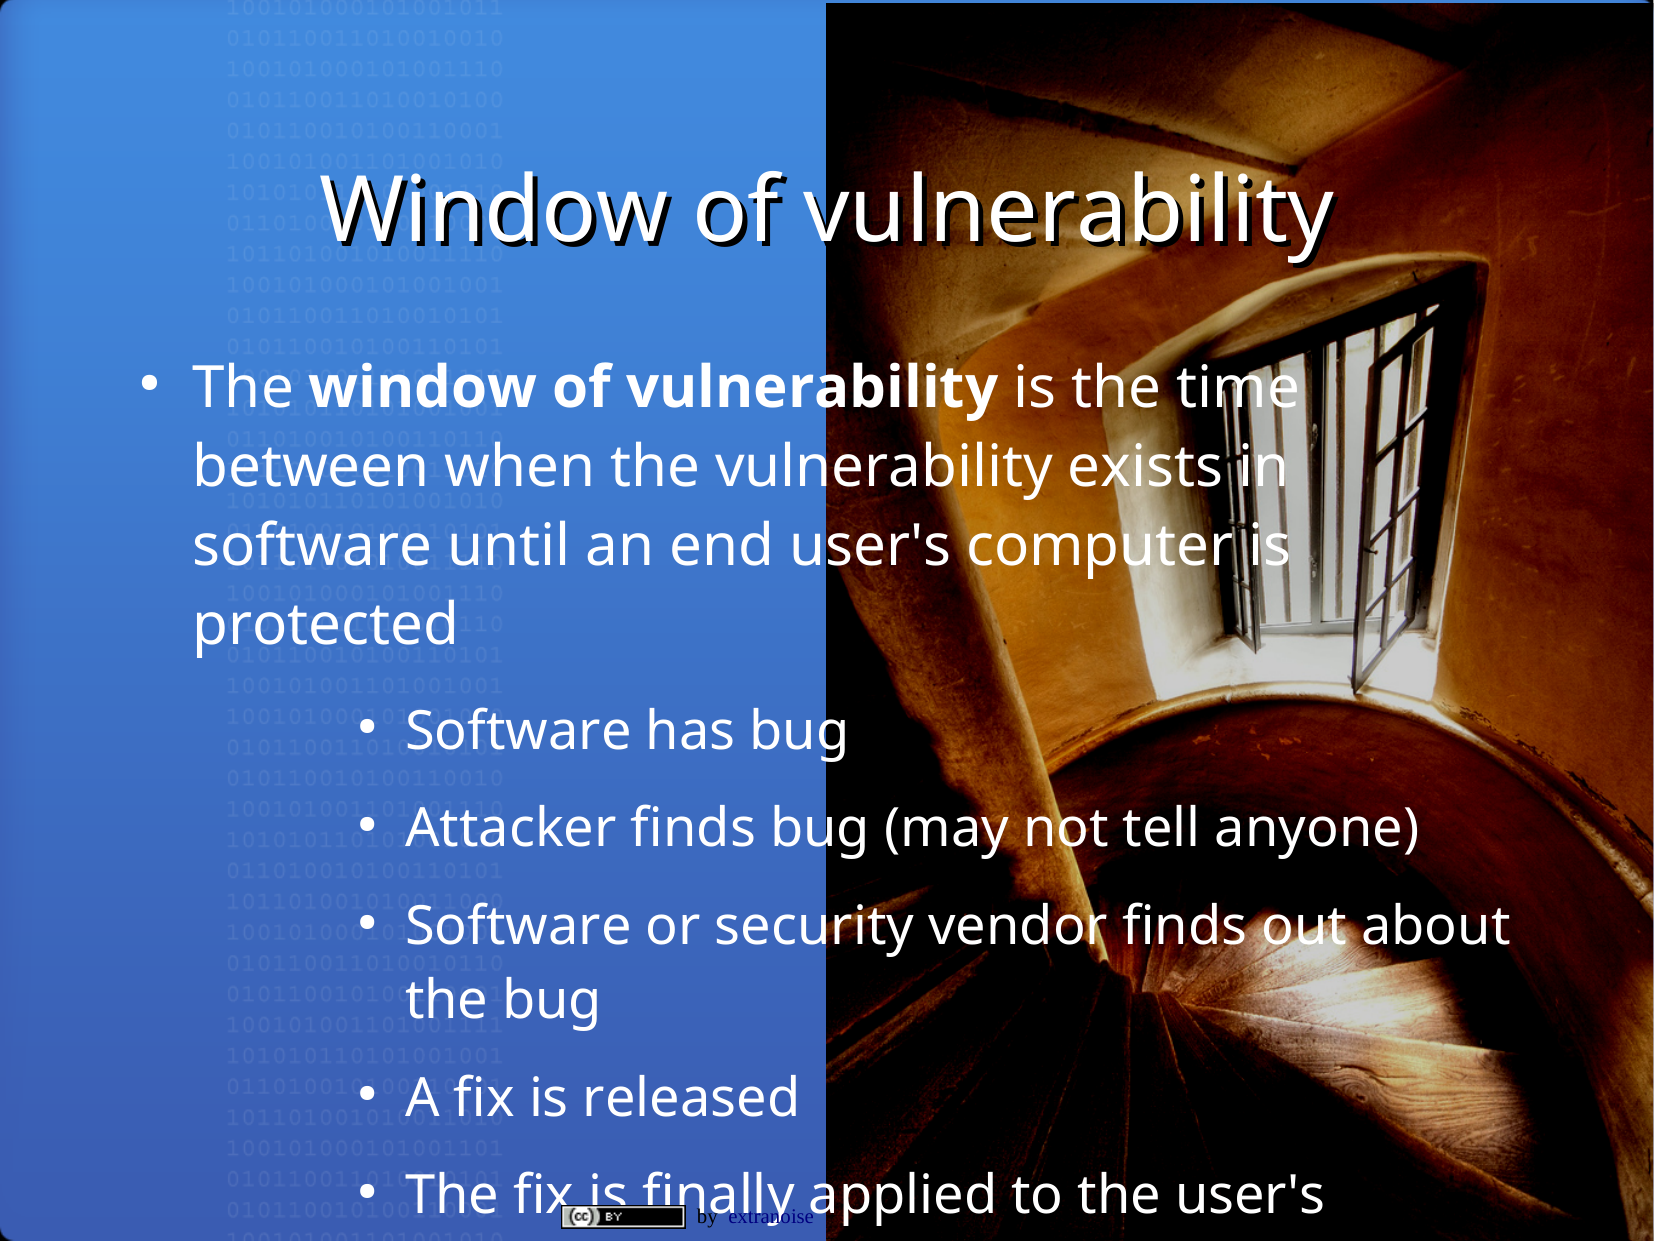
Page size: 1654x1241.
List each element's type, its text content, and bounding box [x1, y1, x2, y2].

picture [0, 0, 1654, 1241]
list The window of vulnerability is the time between when the vulnerability exists in software until an end user's computer is protected Software has bug Attacker finds bug (may not tell anyone) Software or security vendor finds out about the bug A fix is released The fix is finally applied to the user's computer [121, 344, 1534, 1127]
text_box by extranoise [696, 1205, 819, 1229]
title Window of vulnerability [121, 102, 1534, 310]
